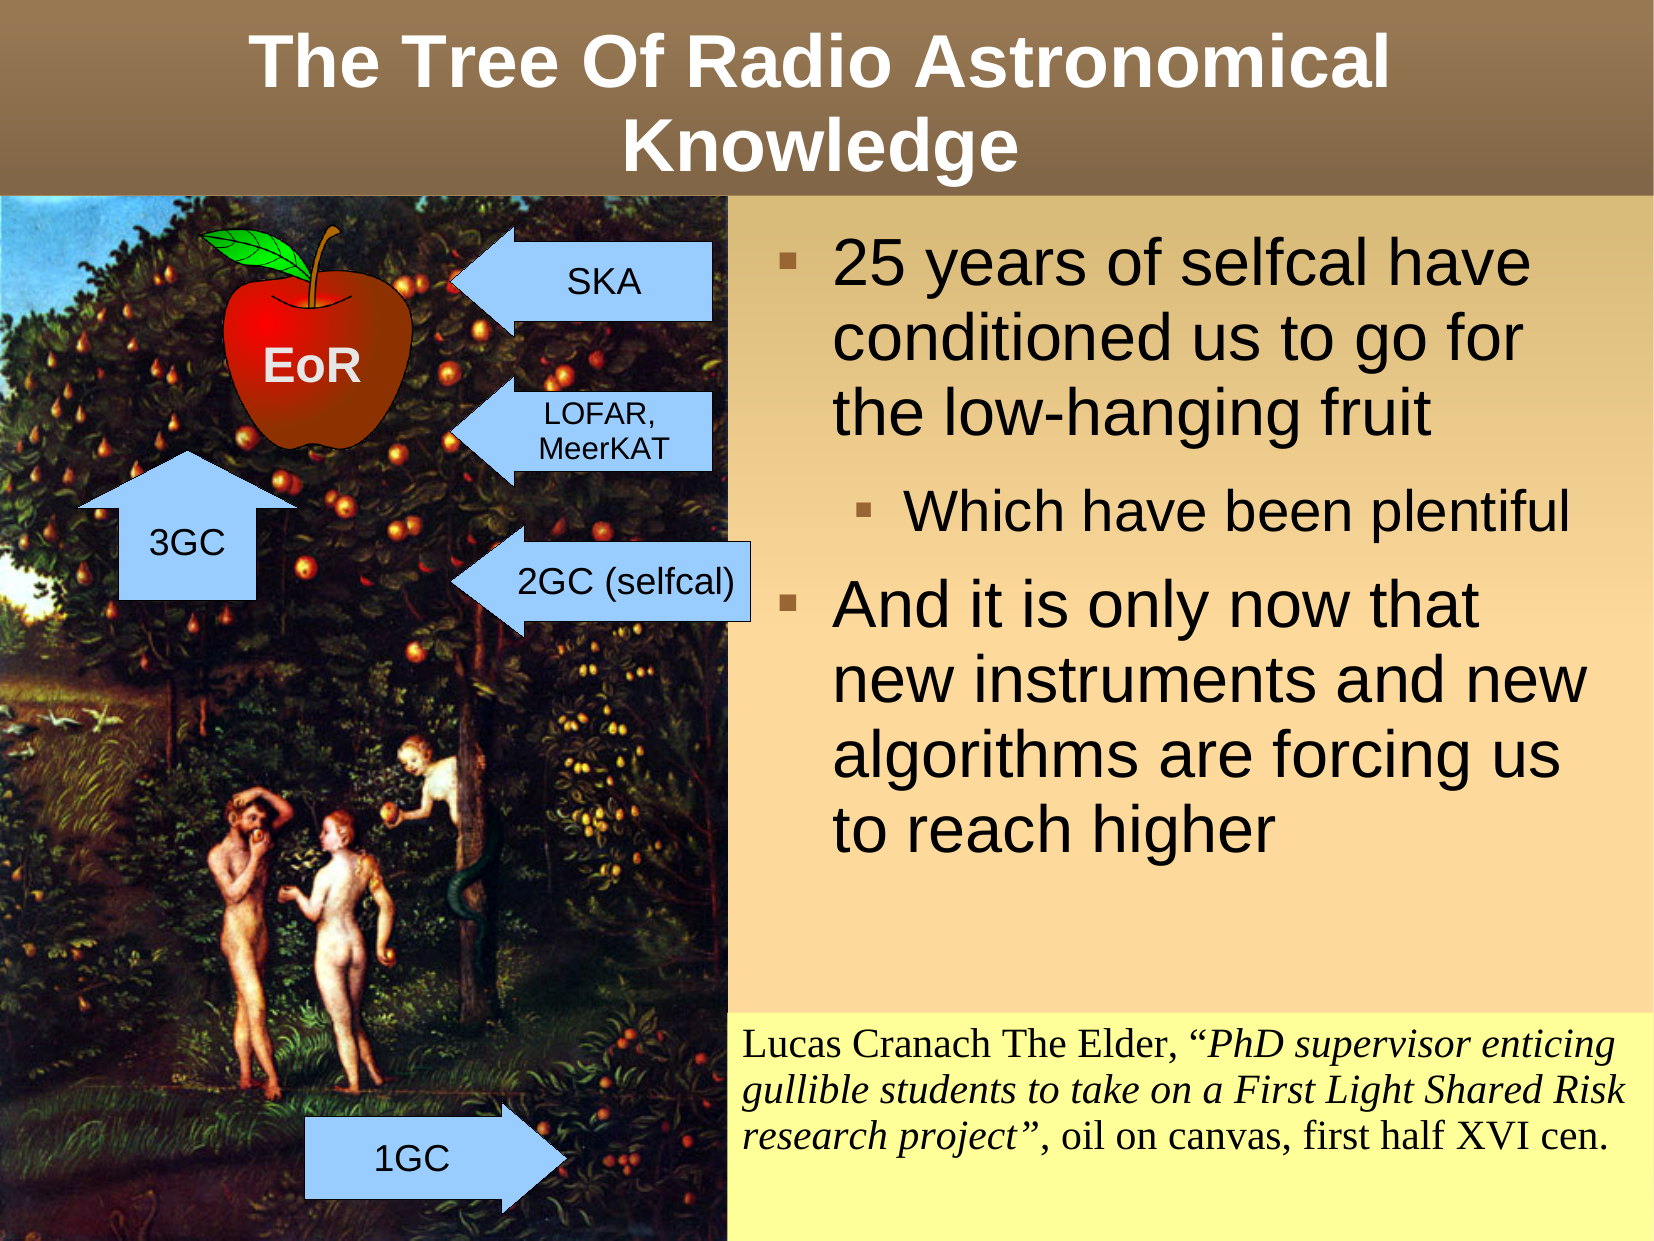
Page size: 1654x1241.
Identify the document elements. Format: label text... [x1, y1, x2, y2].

text_box SKA [449, 224, 713, 338]
title The Tree Of Radio Astronomical Knowledge [76, 0, 1565, 208]
text_box LOFAR, MeerKAT [449, 374, 713, 488]
text_box 1GC [304, 1101, 568, 1215]
list 25 years of selfcal have conditioned us to go for the low-hanging fruit Which have been plentiful And it is only now that new instruments and new algorithms are forcing us to reach higher [761, 225, 1613, 976]
text_box 2GC (selfcal) [450, 524, 751, 638]
text_box 3GC [75, 450, 301, 601]
text_box Lucas Cranach The Elder, “PhD supervisor enticing gullible students to take on a First Light Shared Risk research project”, oil on canvas, first half XVI cen. [727, 1012, 1654, 1241]
picture [0, 0, 1654, 1241]
